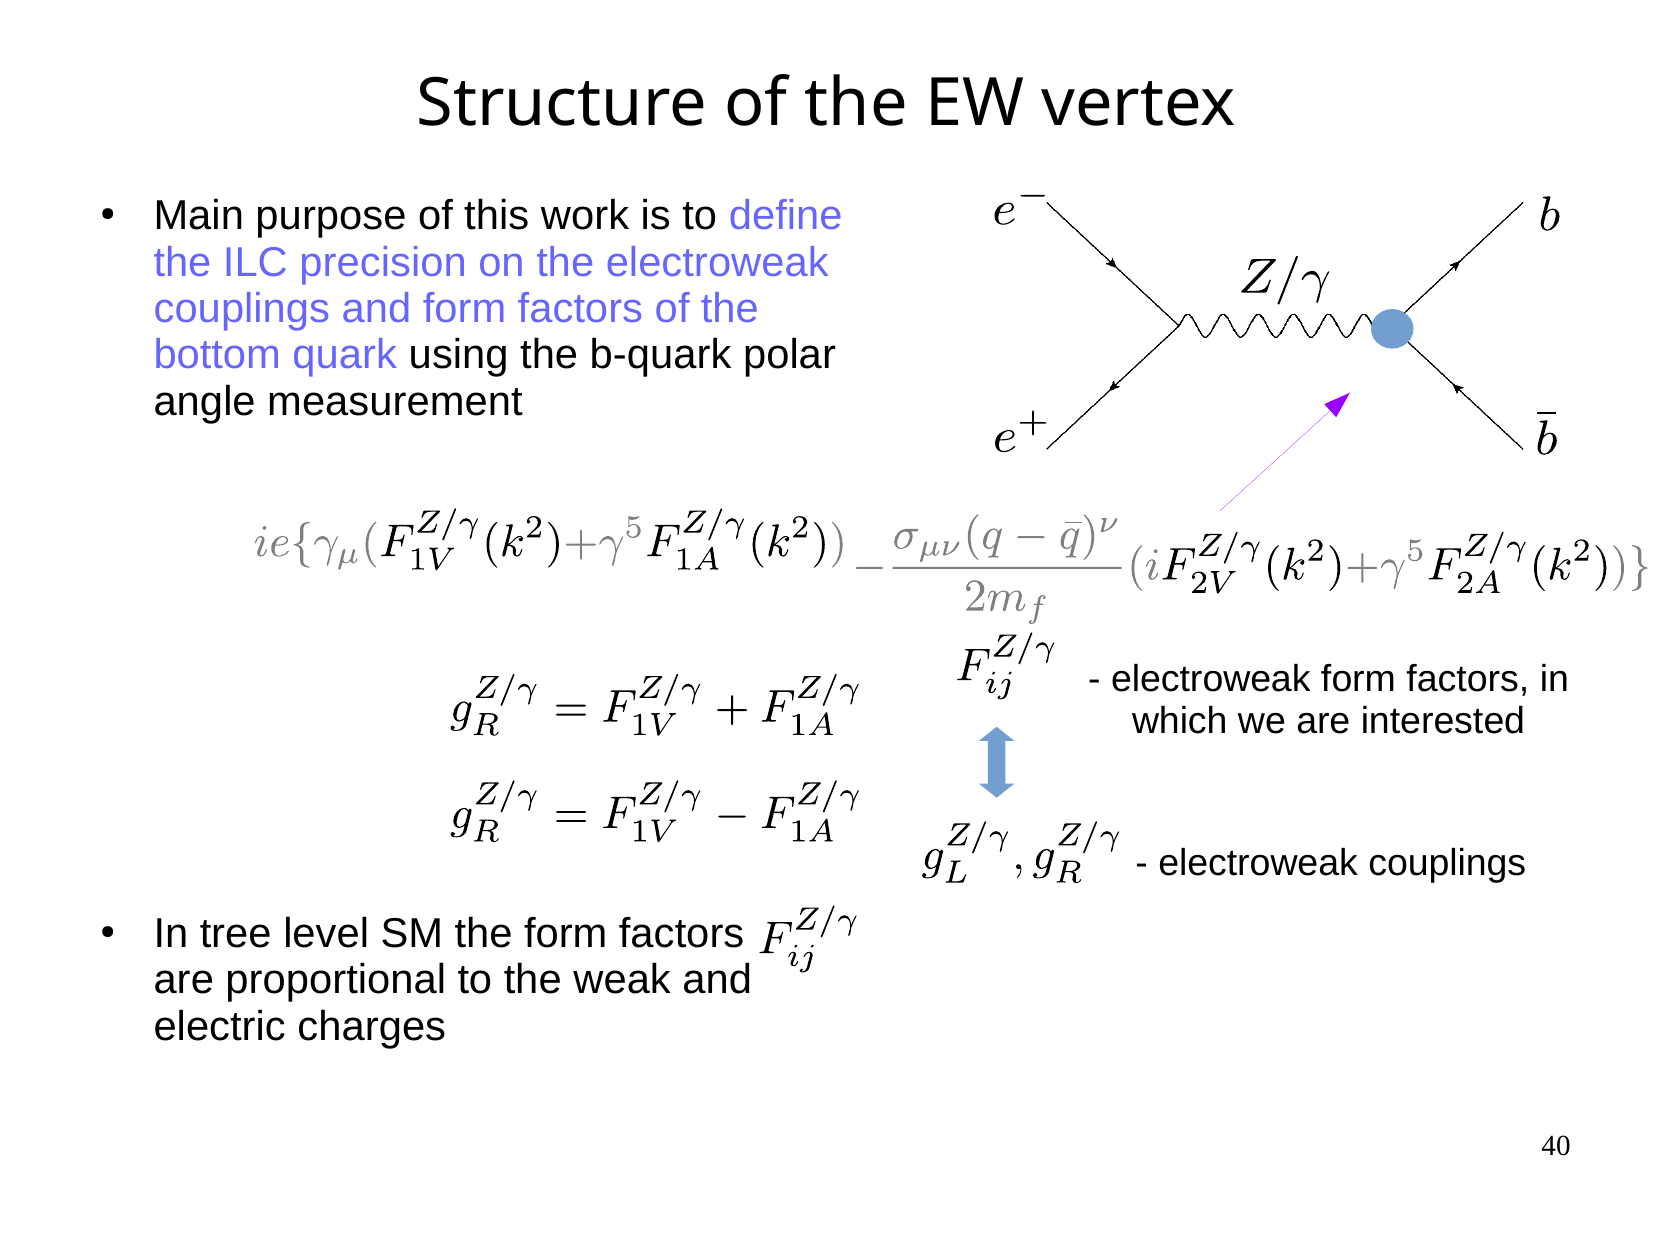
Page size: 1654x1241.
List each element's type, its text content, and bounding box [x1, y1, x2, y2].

title Structure of the EW vertex [82, 49, 1571, 151]
text_box [1533, 412, 1560, 455]
text_box [851, 514, 1652, 625]
picture [1045, 201, 1526, 452]
text_box [757, 905, 859, 973]
text_box [1538, 196, 1561, 231]
text_box [253, 508, 847, 571]
text_box - electroweak form factors, in which we are interested [1073, 650, 1594, 769]
text_box [992, 183, 1050, 225]
text_box [449, 673, 861, 736]
text_box [449, 780, 861, 843]
text_box [921, 821, 1121, 884]
text_box [978, 726, 1015, 798]
text_box - electroweak couplings [1120, 834, 1641, 953]
text_box [955, 632, 1056, 700]
list Main purpose of this work is to define the ILC precision on the electroweak couplings and form factors of the bottom quark using the b-quark polar angle measurement In tree level SM the form factors are proportional to the weak and electric charges [82, 191, 856, 1182]
text_box [1370, 309, 1414, 349]
text_box [992, 410, 1045, 453]
